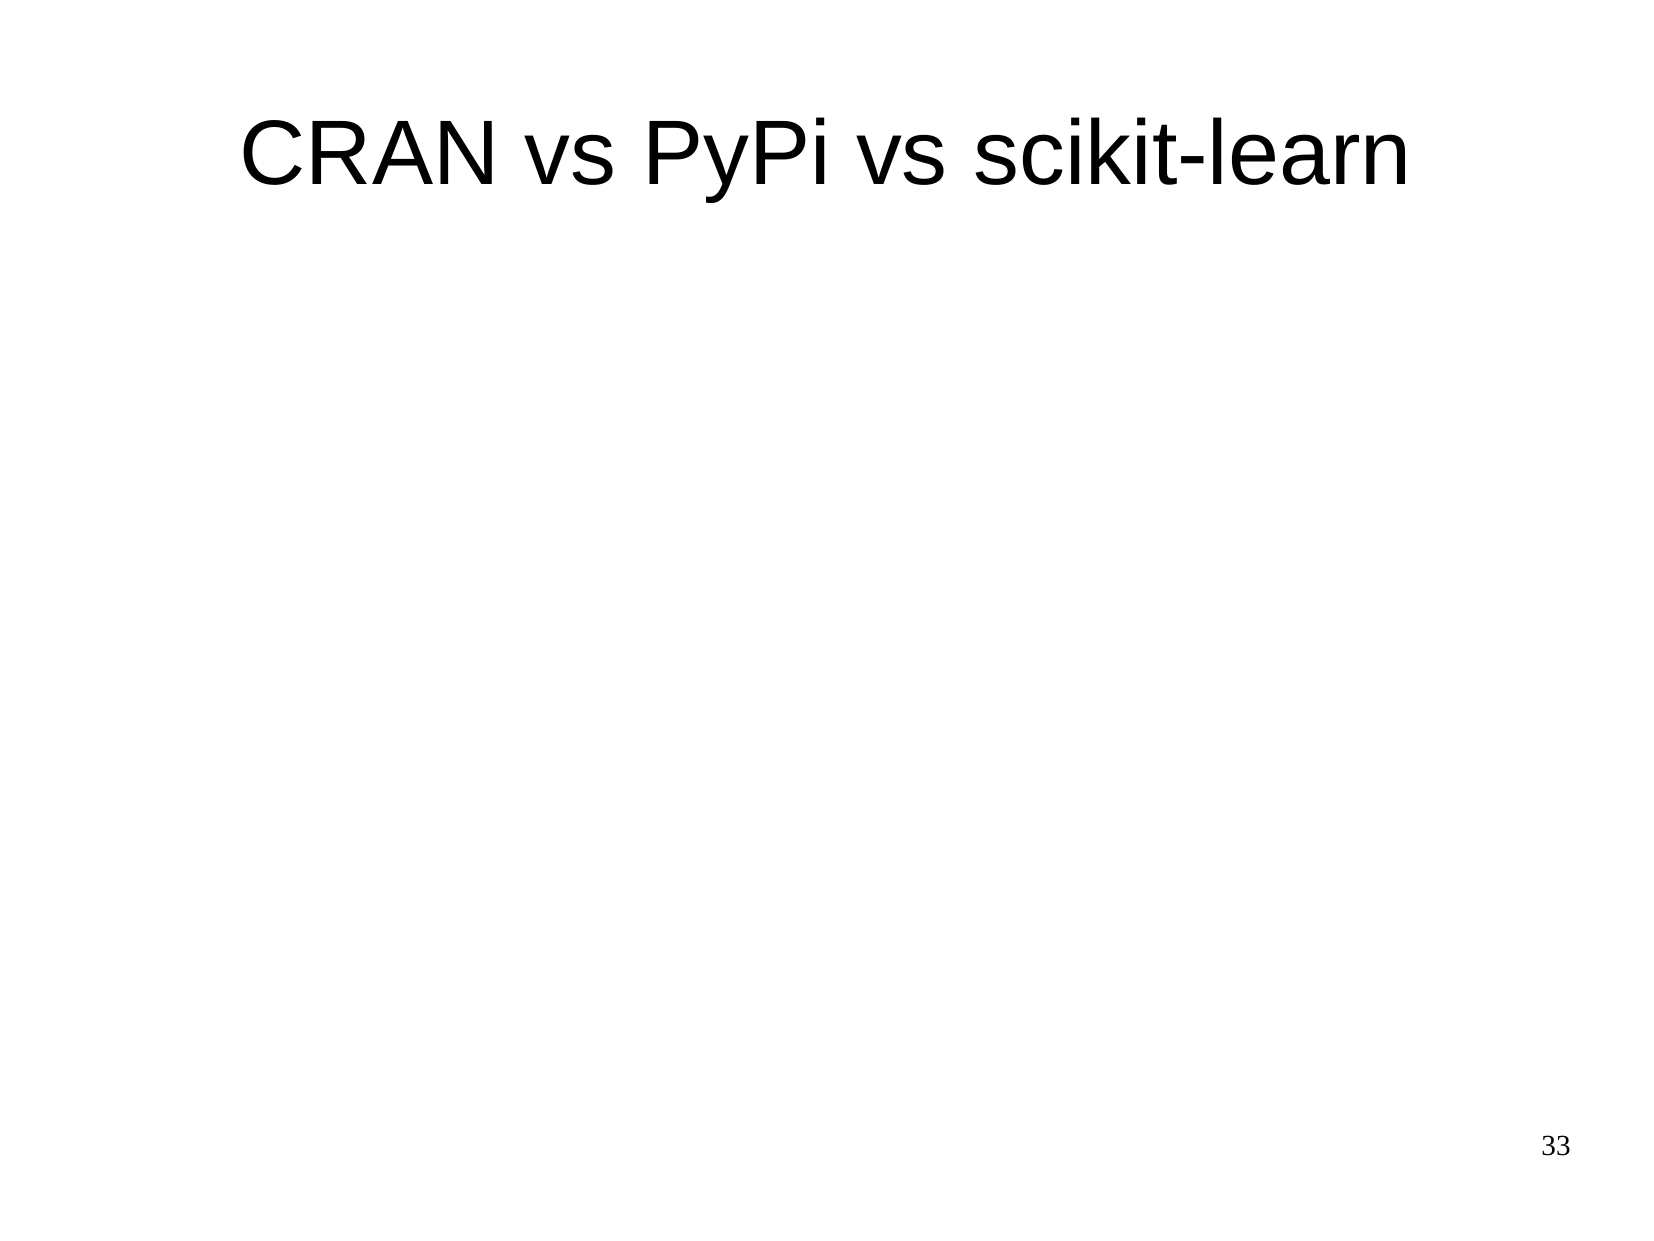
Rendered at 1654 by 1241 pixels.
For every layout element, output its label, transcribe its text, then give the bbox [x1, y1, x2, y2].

title CRAN vs PyPi vs scikit-learn [82, 49, 1571, 257]
